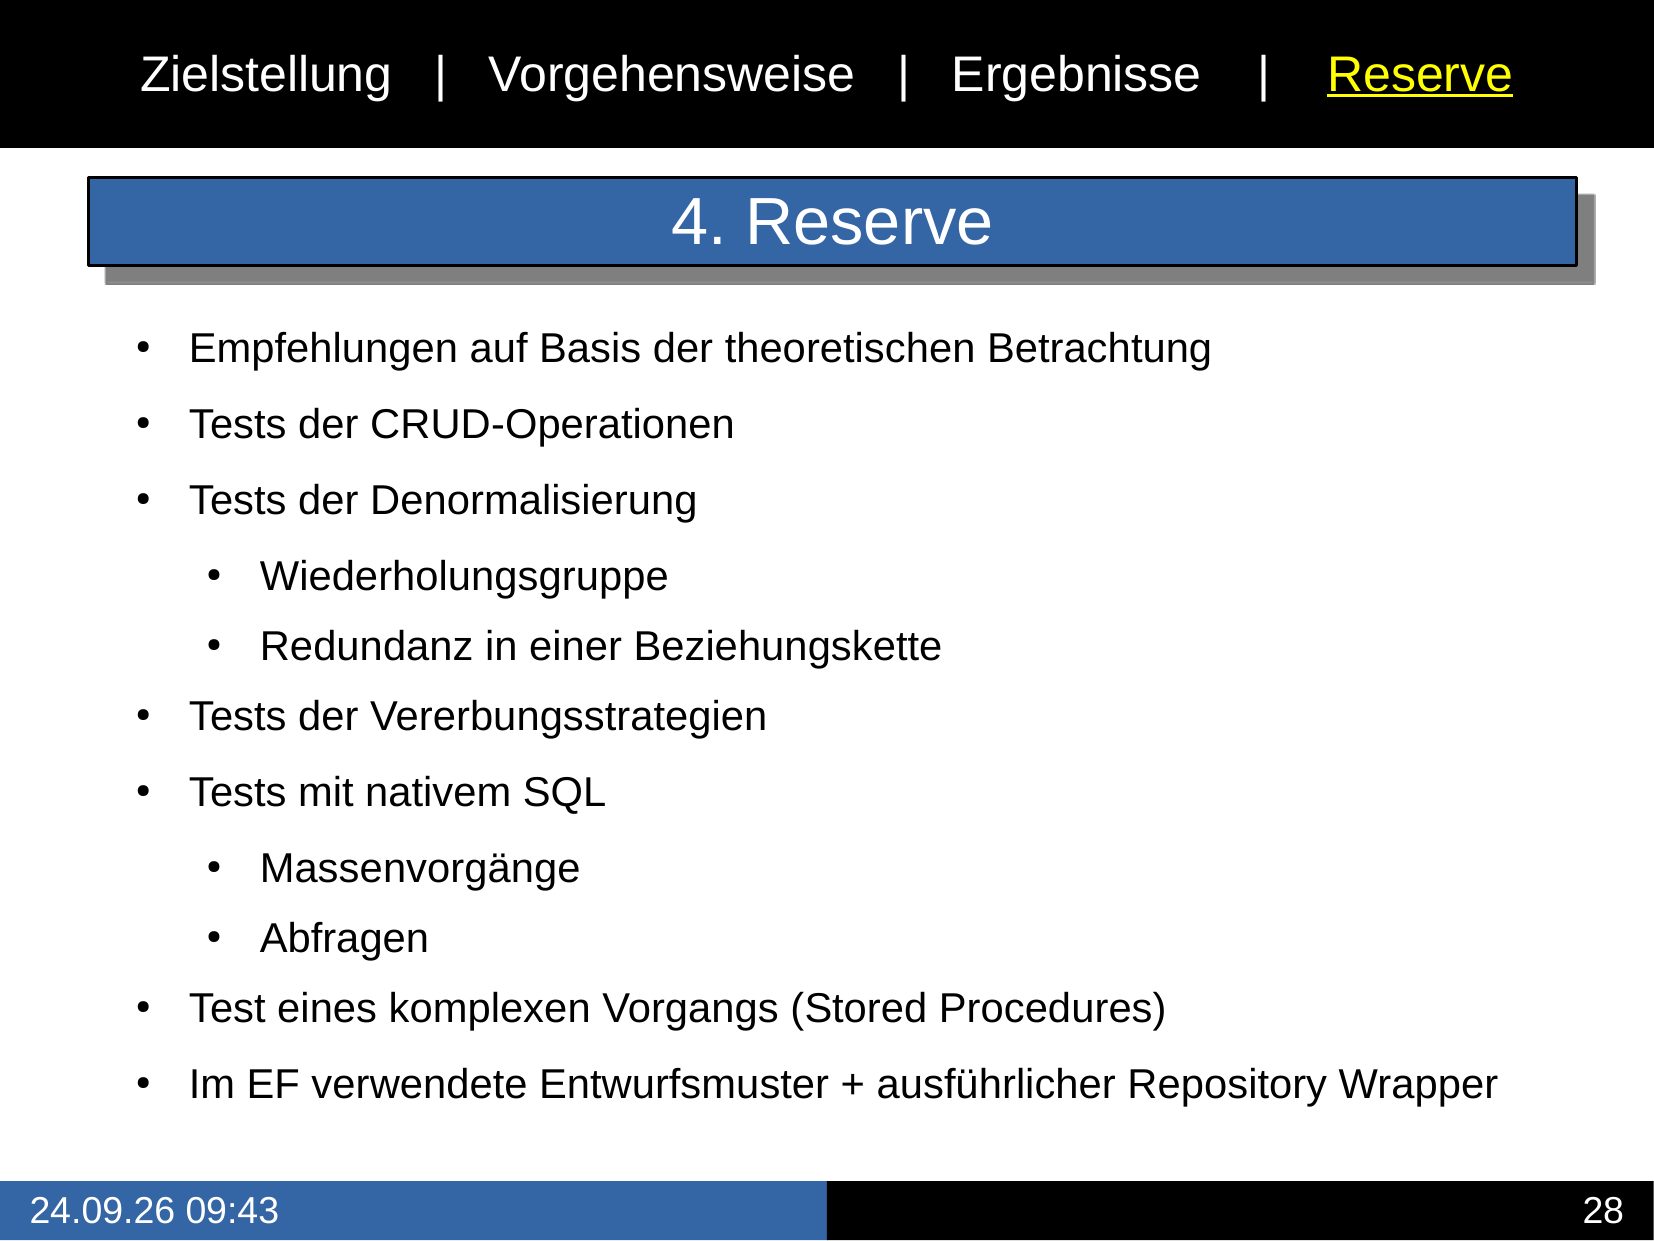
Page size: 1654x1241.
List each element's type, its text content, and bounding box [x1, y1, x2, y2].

list Empfehlungen auf Basis der theoretischen Betrachtung Tests der CRUD-Operationen Tests der Denormalisierung Wiederholungsgruppe Redundanz in einer Beziehungskette Tests der Vererbungsstrategien Tests mit nativem SQL Massenvorgänge Abfragen Test eines komplexen Vorgangs (Stored Procedures) Im EF verwendete Entwurfsmuster + ausführlicher Repository Wrapper [118, 324, 1577, 1187]
text_box Zielstellung | Vorgehensweise | Ergebnisse | Reserve [0, 0, 1654, 148]
title 4. Reserve [88, 177, 1577, 266]
